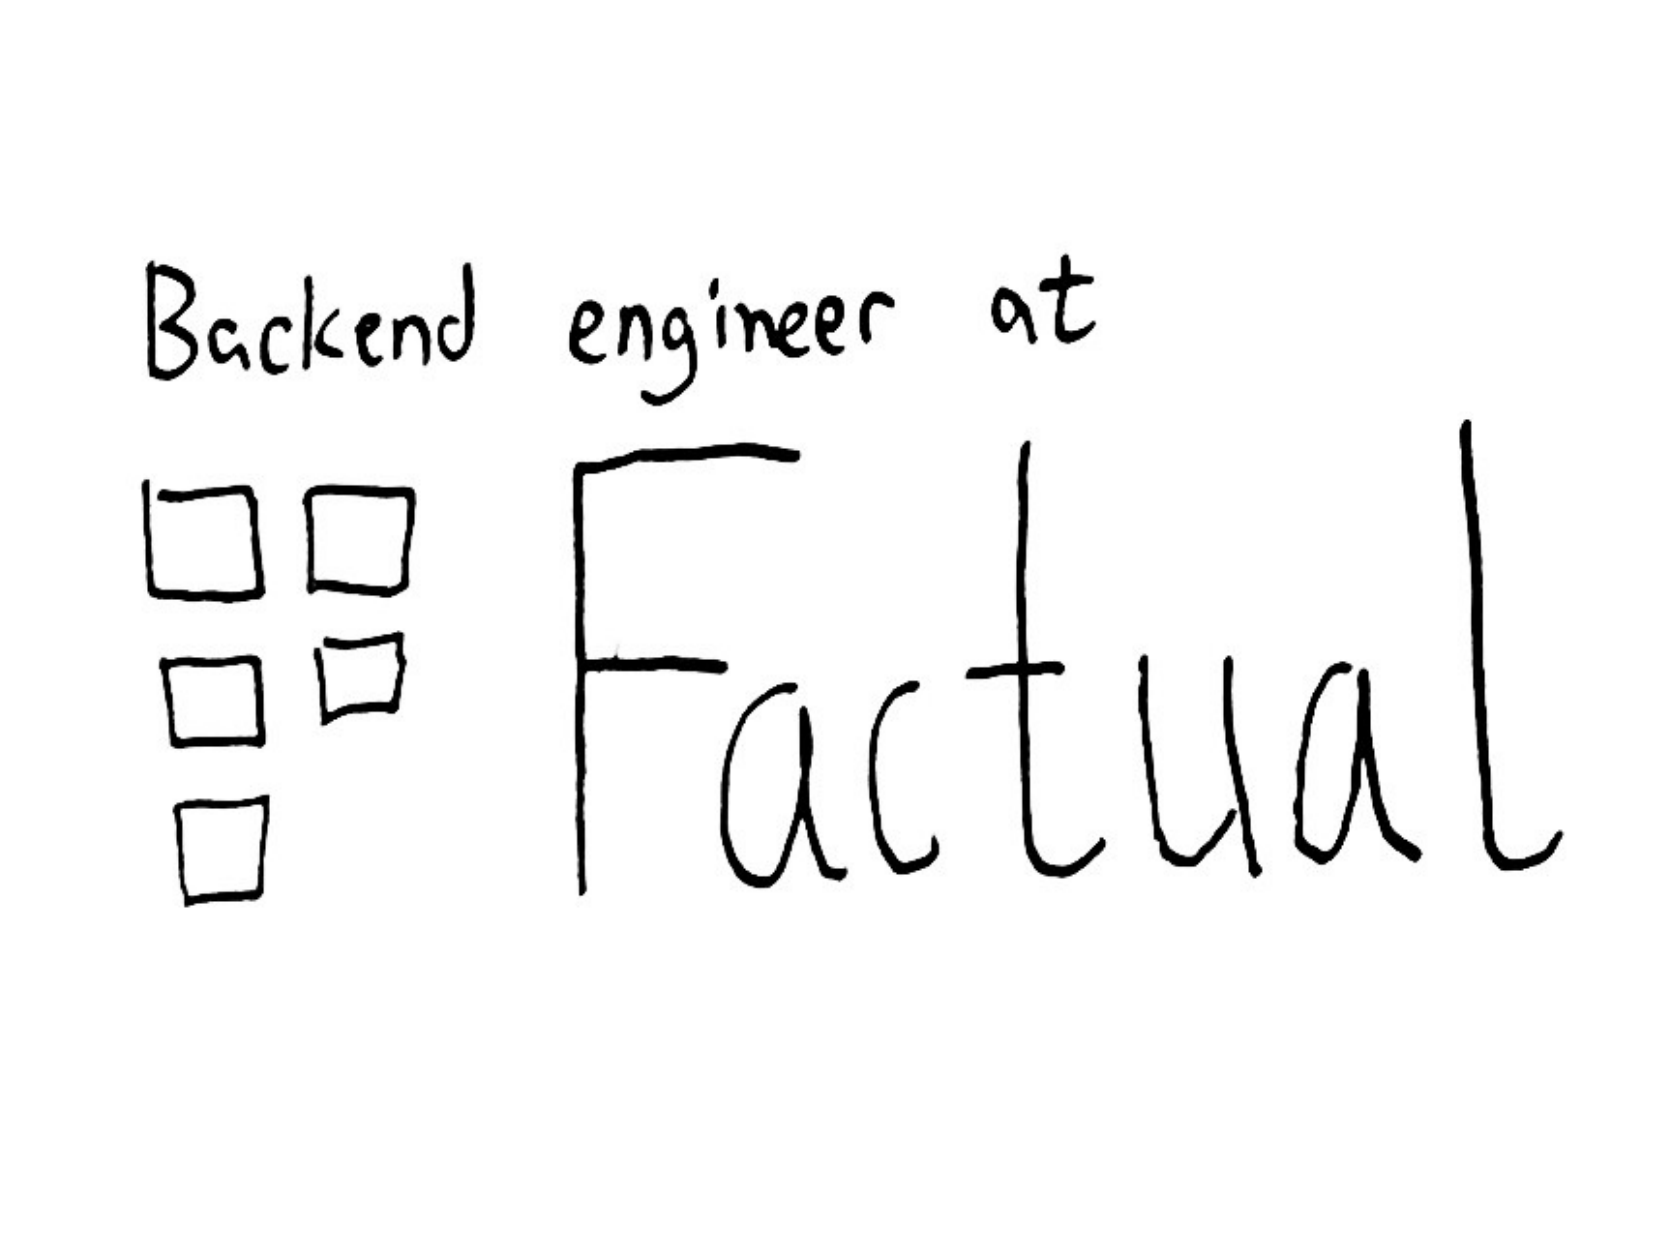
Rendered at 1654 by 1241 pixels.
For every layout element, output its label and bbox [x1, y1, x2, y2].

picture [0, 149, 1654, 1021]
